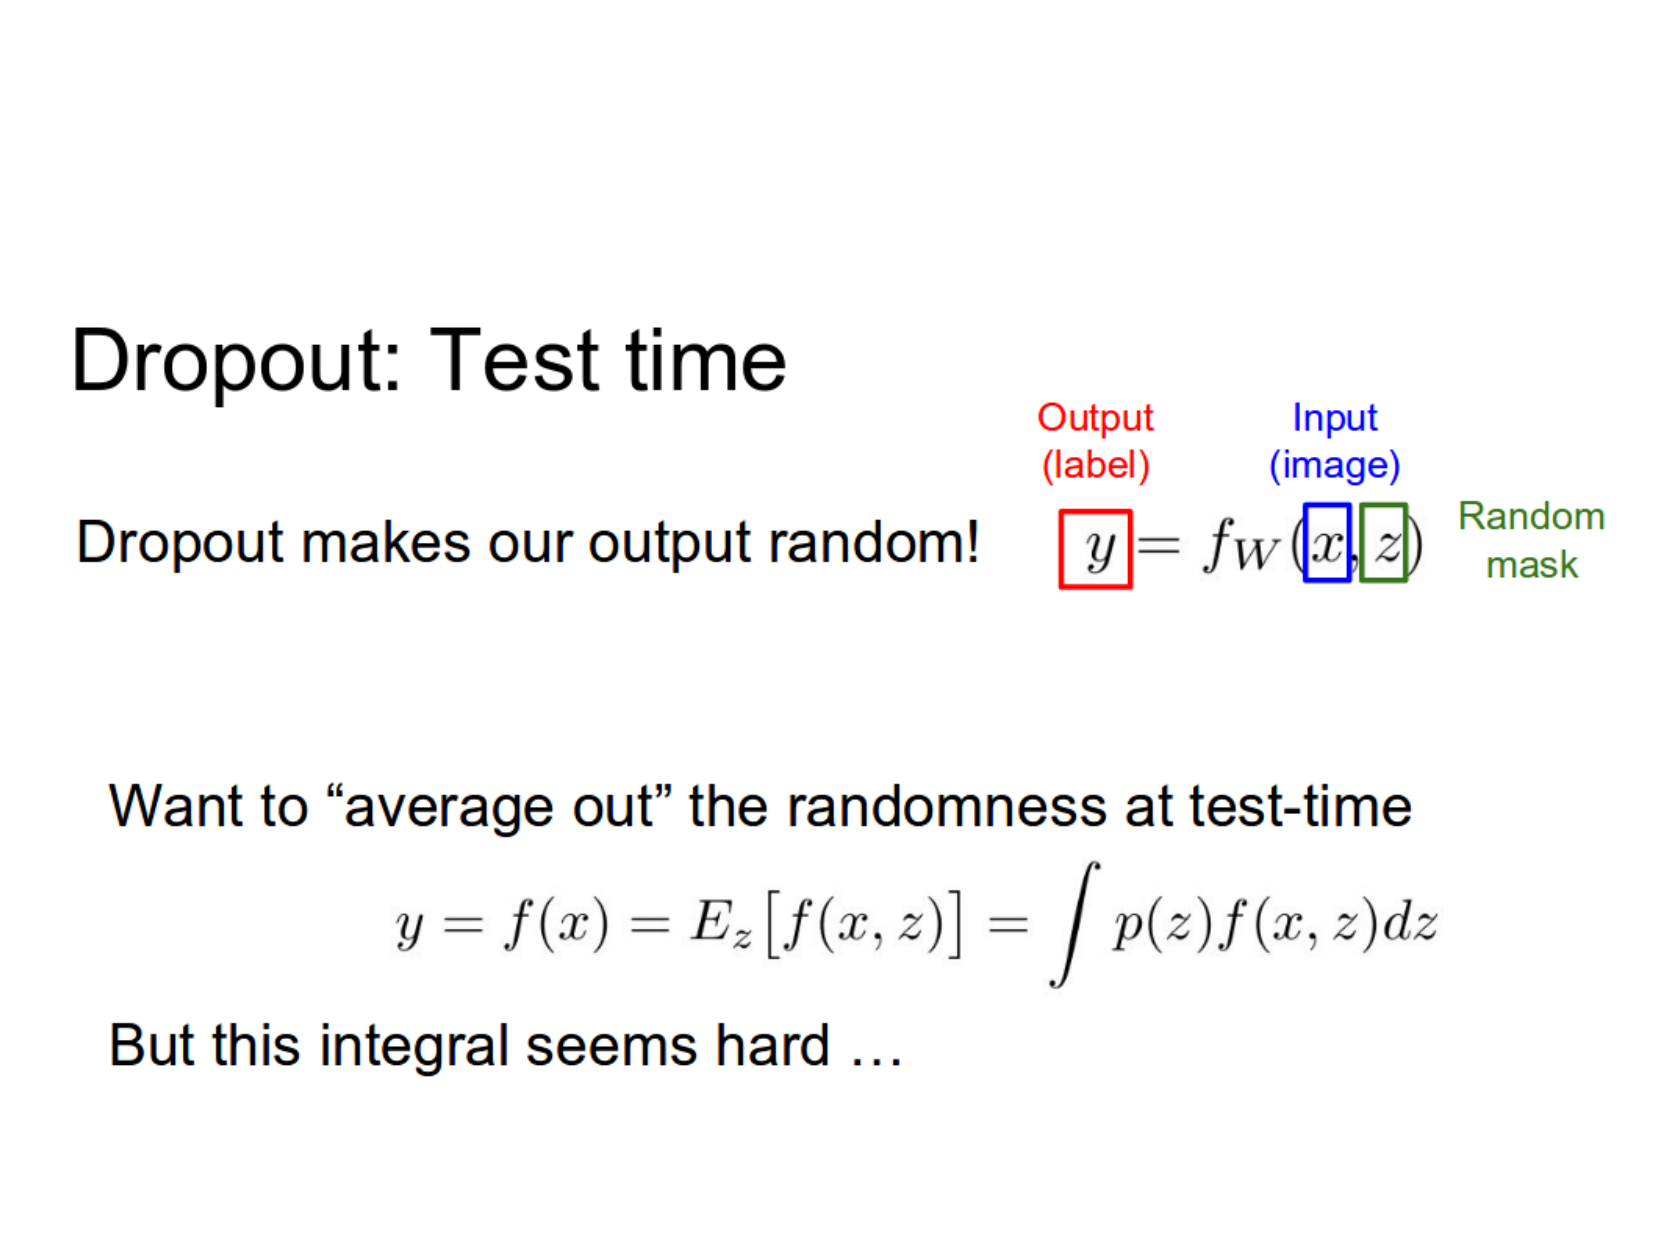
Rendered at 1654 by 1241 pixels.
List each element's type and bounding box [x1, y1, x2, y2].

picture [49, 295, 1619, 1139]
